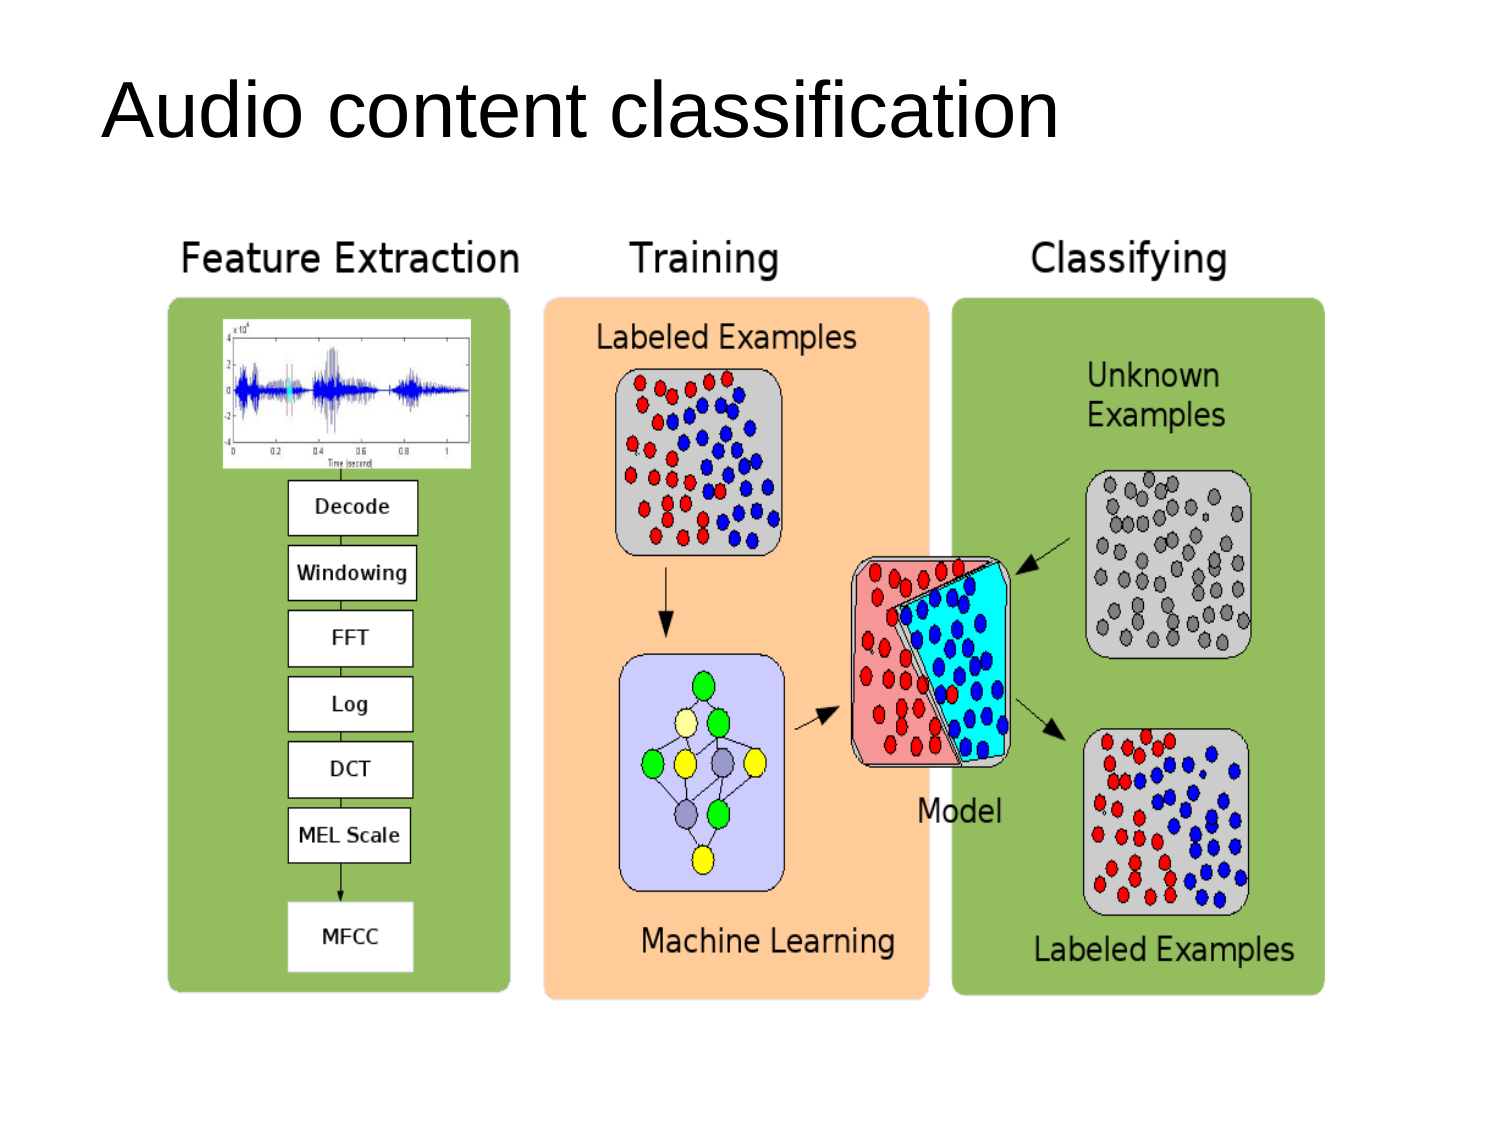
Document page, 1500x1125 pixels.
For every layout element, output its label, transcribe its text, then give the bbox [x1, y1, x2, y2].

picture [140, 229, 1347, 1012]
title Audio content classification [73, 9, 1350, 198]
